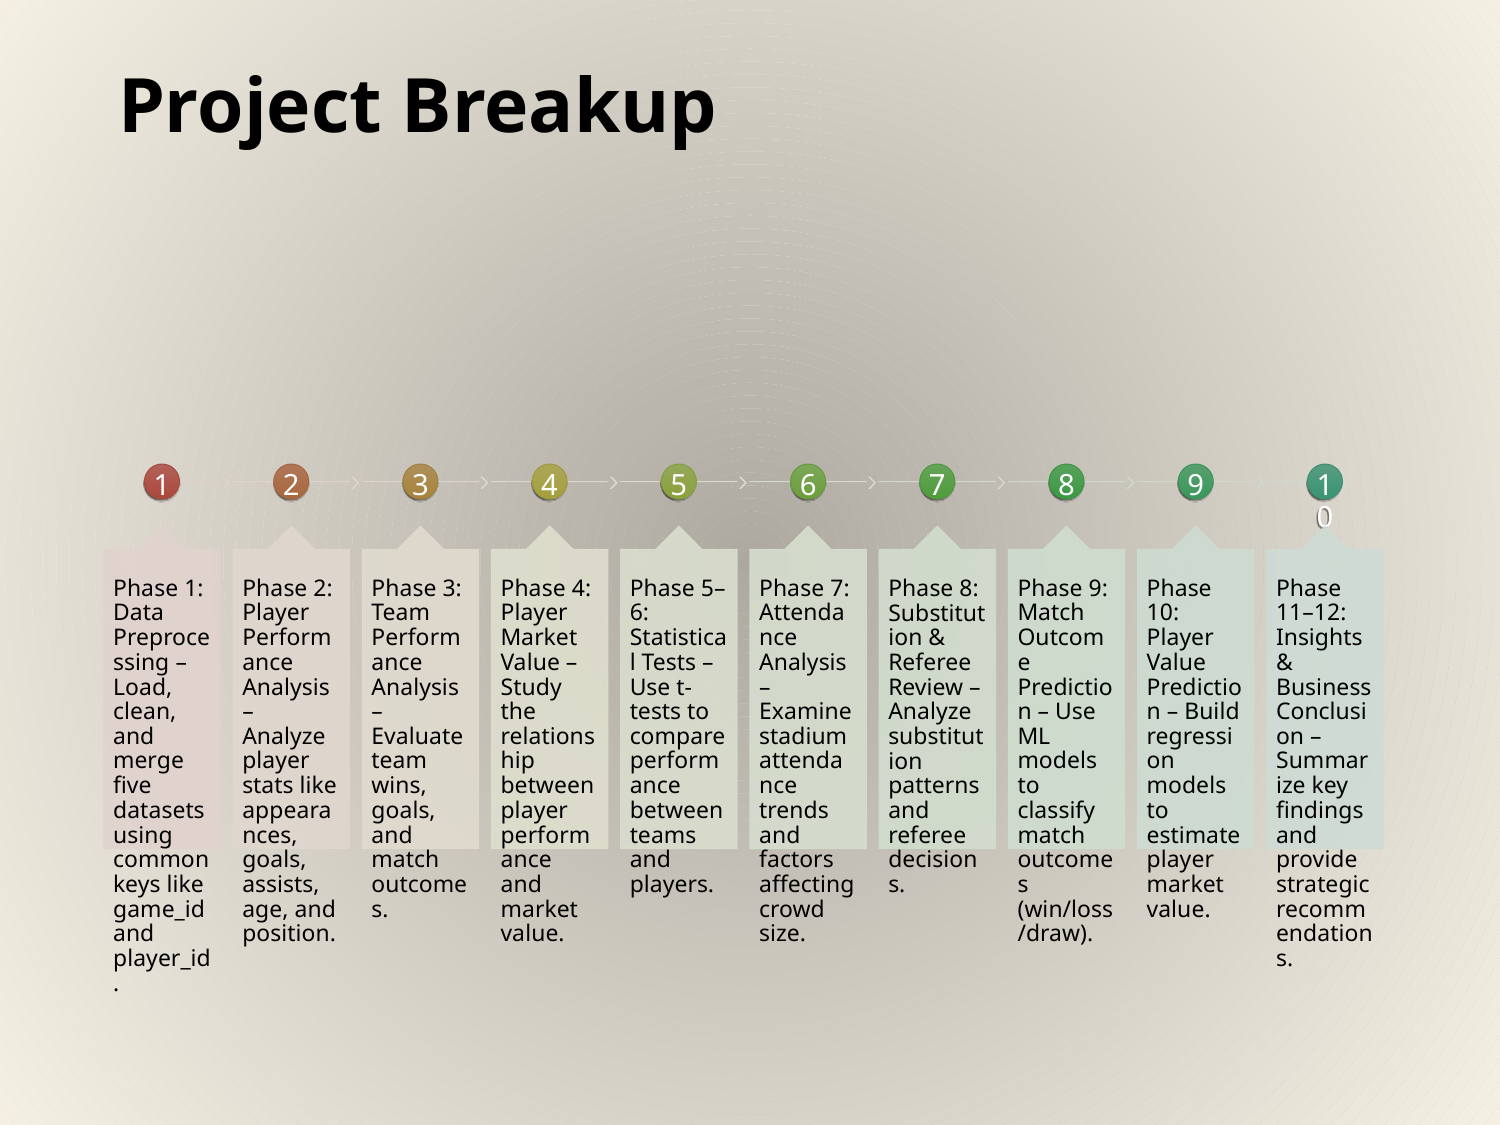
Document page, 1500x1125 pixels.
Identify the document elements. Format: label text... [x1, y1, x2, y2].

text_box 2 [273, 464, 309, 500]
text_box Phase 3: Team Performance Analysis – Evaluate team wins, goals, and match outcomes. [362, 526, 479, 849]
text_box Phase 10: Player Value Prediction – Build regression models to estimate player market value. [1137, 526, 1254, 849]
text_box Phase 11–12: Insights & Business Conclusion – Summarize key findings and provide strategic recommendations. [1266, 526, 1384, 849]
text_box Phase 2: Player Performance Analysis – Analyze player stats like appearances, goals, assists, age, and position. [233, 526, 350, 849]
text_box Phase 7: Attendance Analysis – Examine stadium attendance trends and factors affecting crowd size. [749, 526, 867, 849]
text_box Phase 5–6: Statistical Tests – Use t-tests to compare performance between teams and players. [620, 526, 738, 849]
text_box 5 [661, 464, 697, 500]
text_box Phase 8: Substitution & Referee Review – Analyze substitution patterns and referee decisions. [879, 526, 996, 849]
text_box Phase 9: Match Outcome Prediction – Use ML models to classify match outcomes (win/loss/draw). [1008, 526, 1125, 849]
text_box 10 [1307, 464, 1343, 500]
text_box [0, 0, 1500, 1125]
text_box Phase 4: Player Market Value – Study the relationship between player performance and market value. [491, 526, 608, 849]
text_box 3 [402, 464, 438, 500]
text_box 8 [1049, 464, 1085, 500]
text_box 4 [532, 464, 568, 500]
text_box Phase 1: Data Preprocessing – Load, clean, and merge five datasets using common keys like game_id and player_id. [103, 526, 221, 849]
text_box 9 [1178, 464, 1214, 500]
title Project Breakup [103, 59, 1397, 278]
text_box 6 [790, 464, 826, 500]
text_box 7 [919, 464, 955, 500]
text_box 1 [144, 464, 180, 500]
